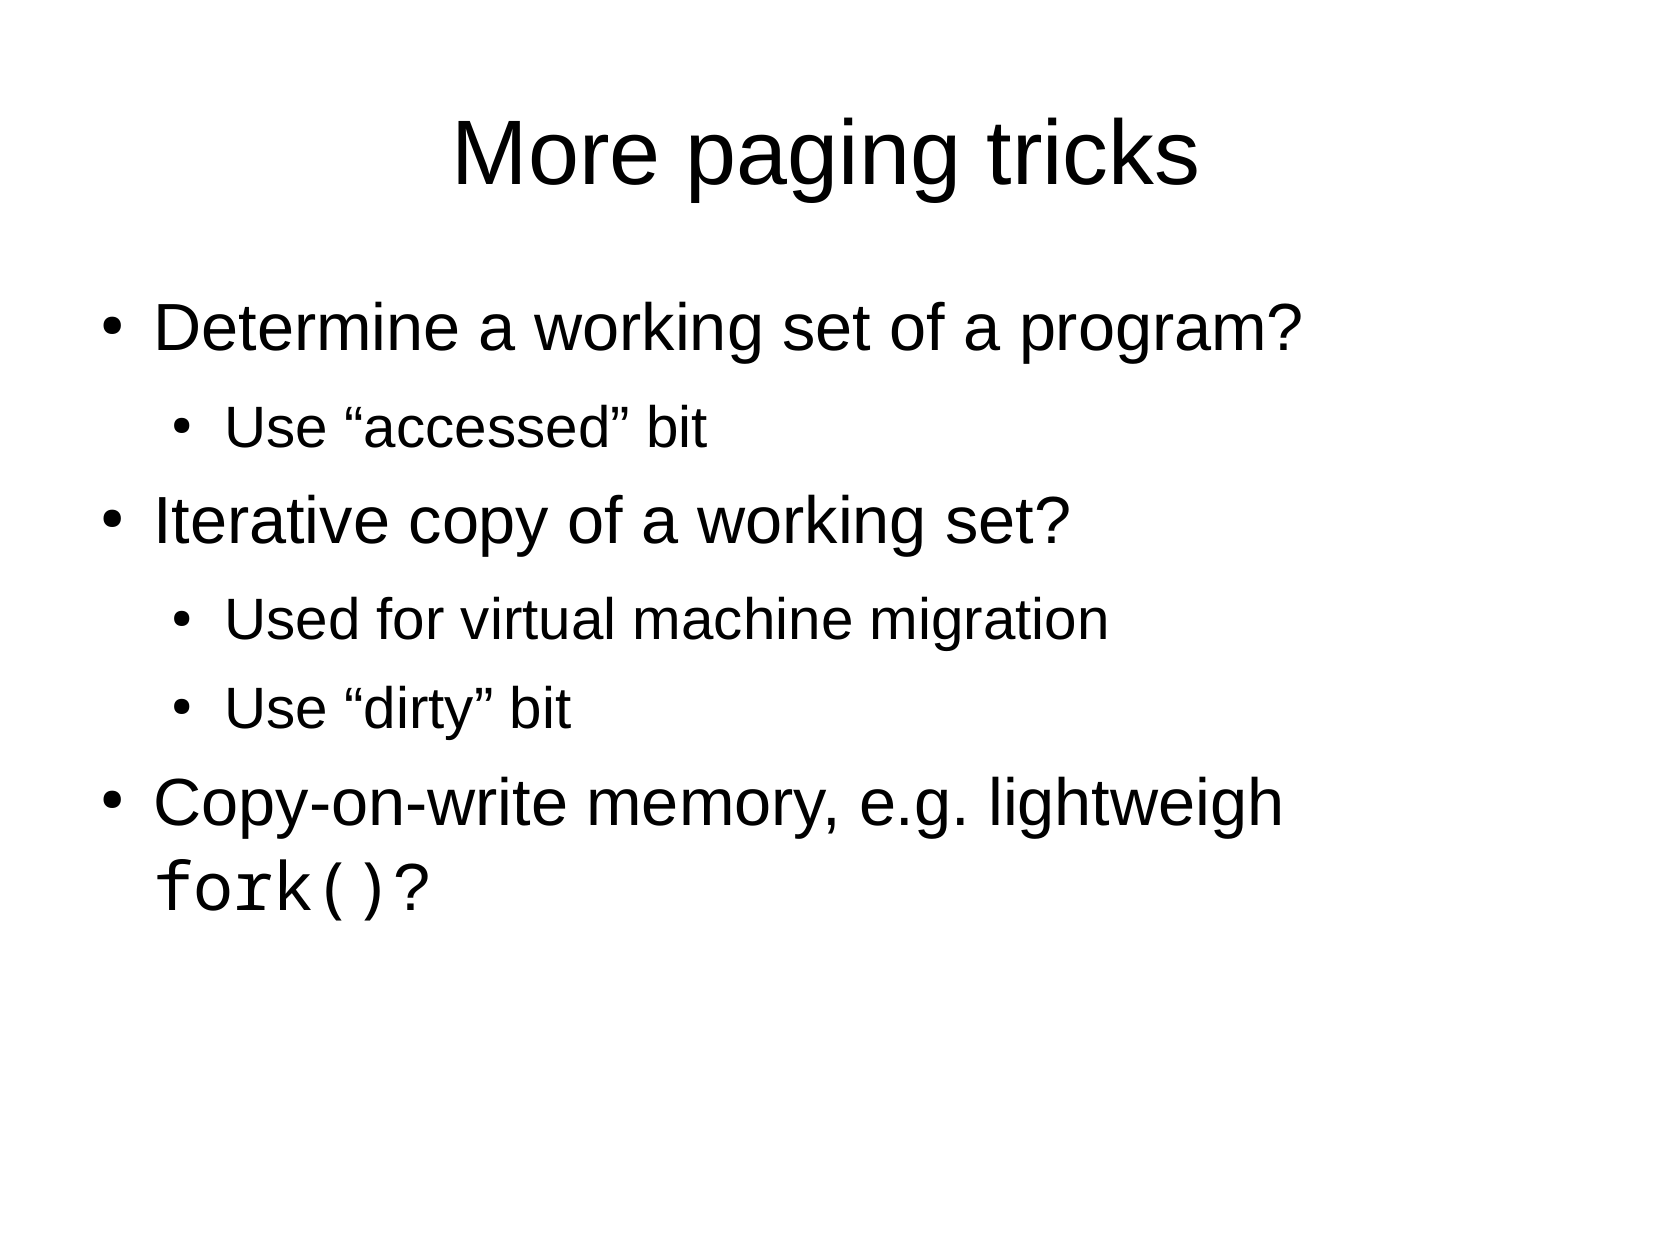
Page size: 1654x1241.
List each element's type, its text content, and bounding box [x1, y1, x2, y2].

list Determine a working set of a program? Use “accessed” bit Iterative copy of a working set? Used for virtual machine migration Use “dirty” bit Copy-on-write memory, e.g. lightweigh fork()? [82, 290, 1571, 1010]
title More paging tricks [82, 49, 1571, 257]
